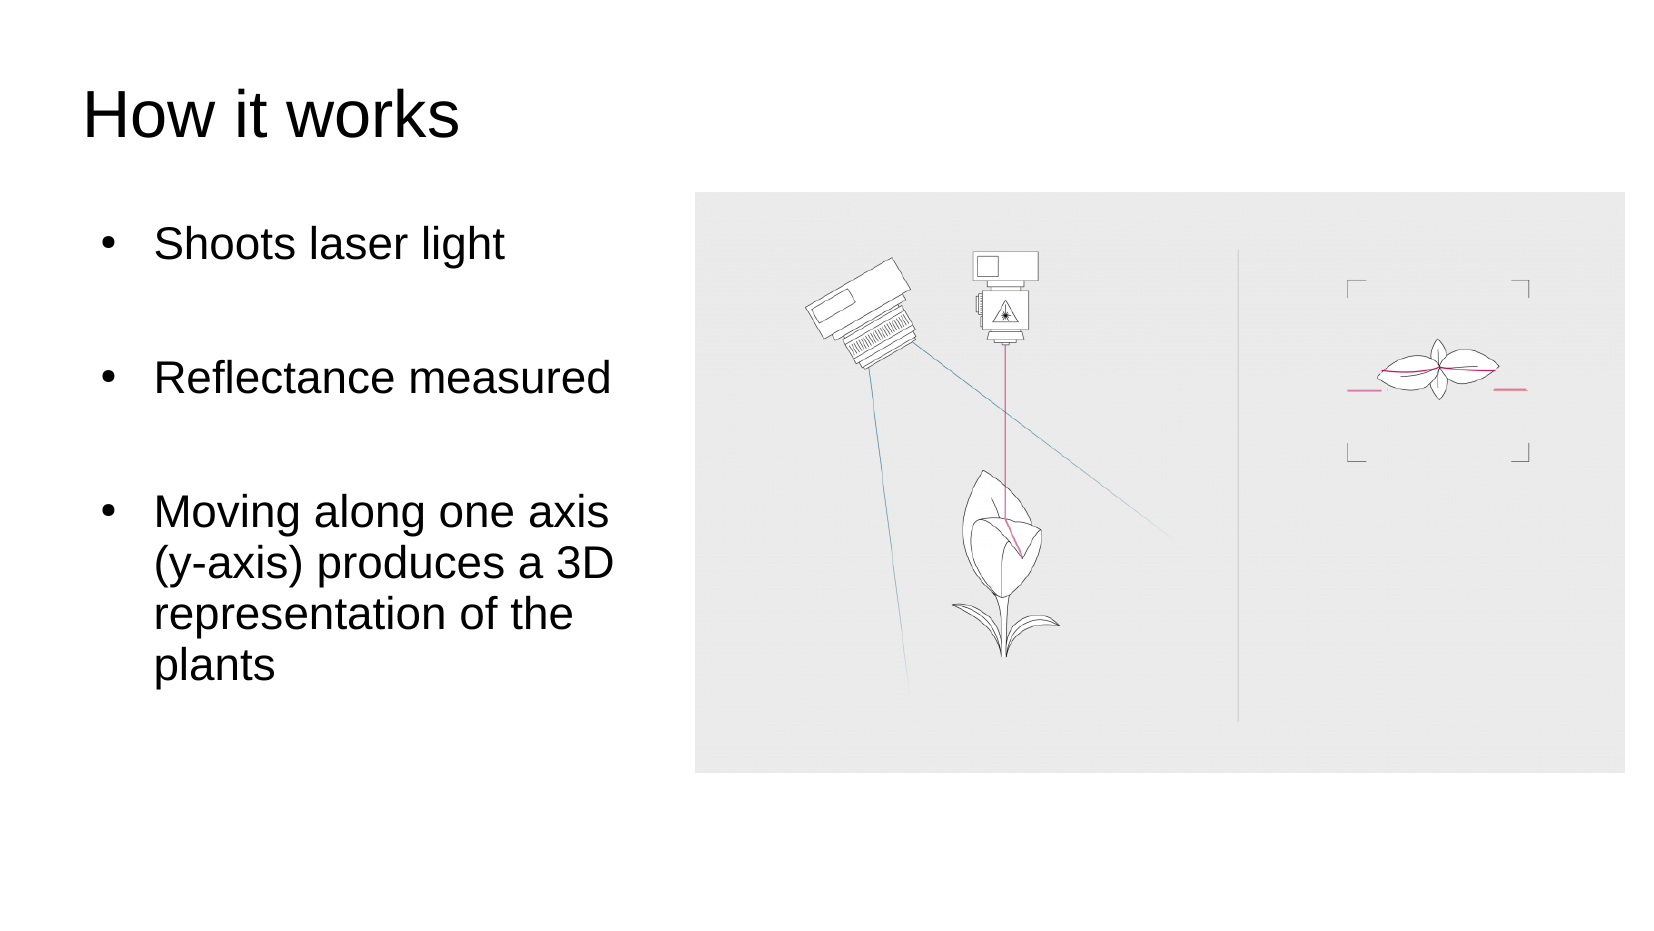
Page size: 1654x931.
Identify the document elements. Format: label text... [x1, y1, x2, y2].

picture [695, 192, 1625, 773]
list Shoots laser light Reflectance measured Moving along one axis (y-axis) produces a 3D representation of the plants [82, 217, 650, 827]
title How it works [82, 37, 1571, 193]
